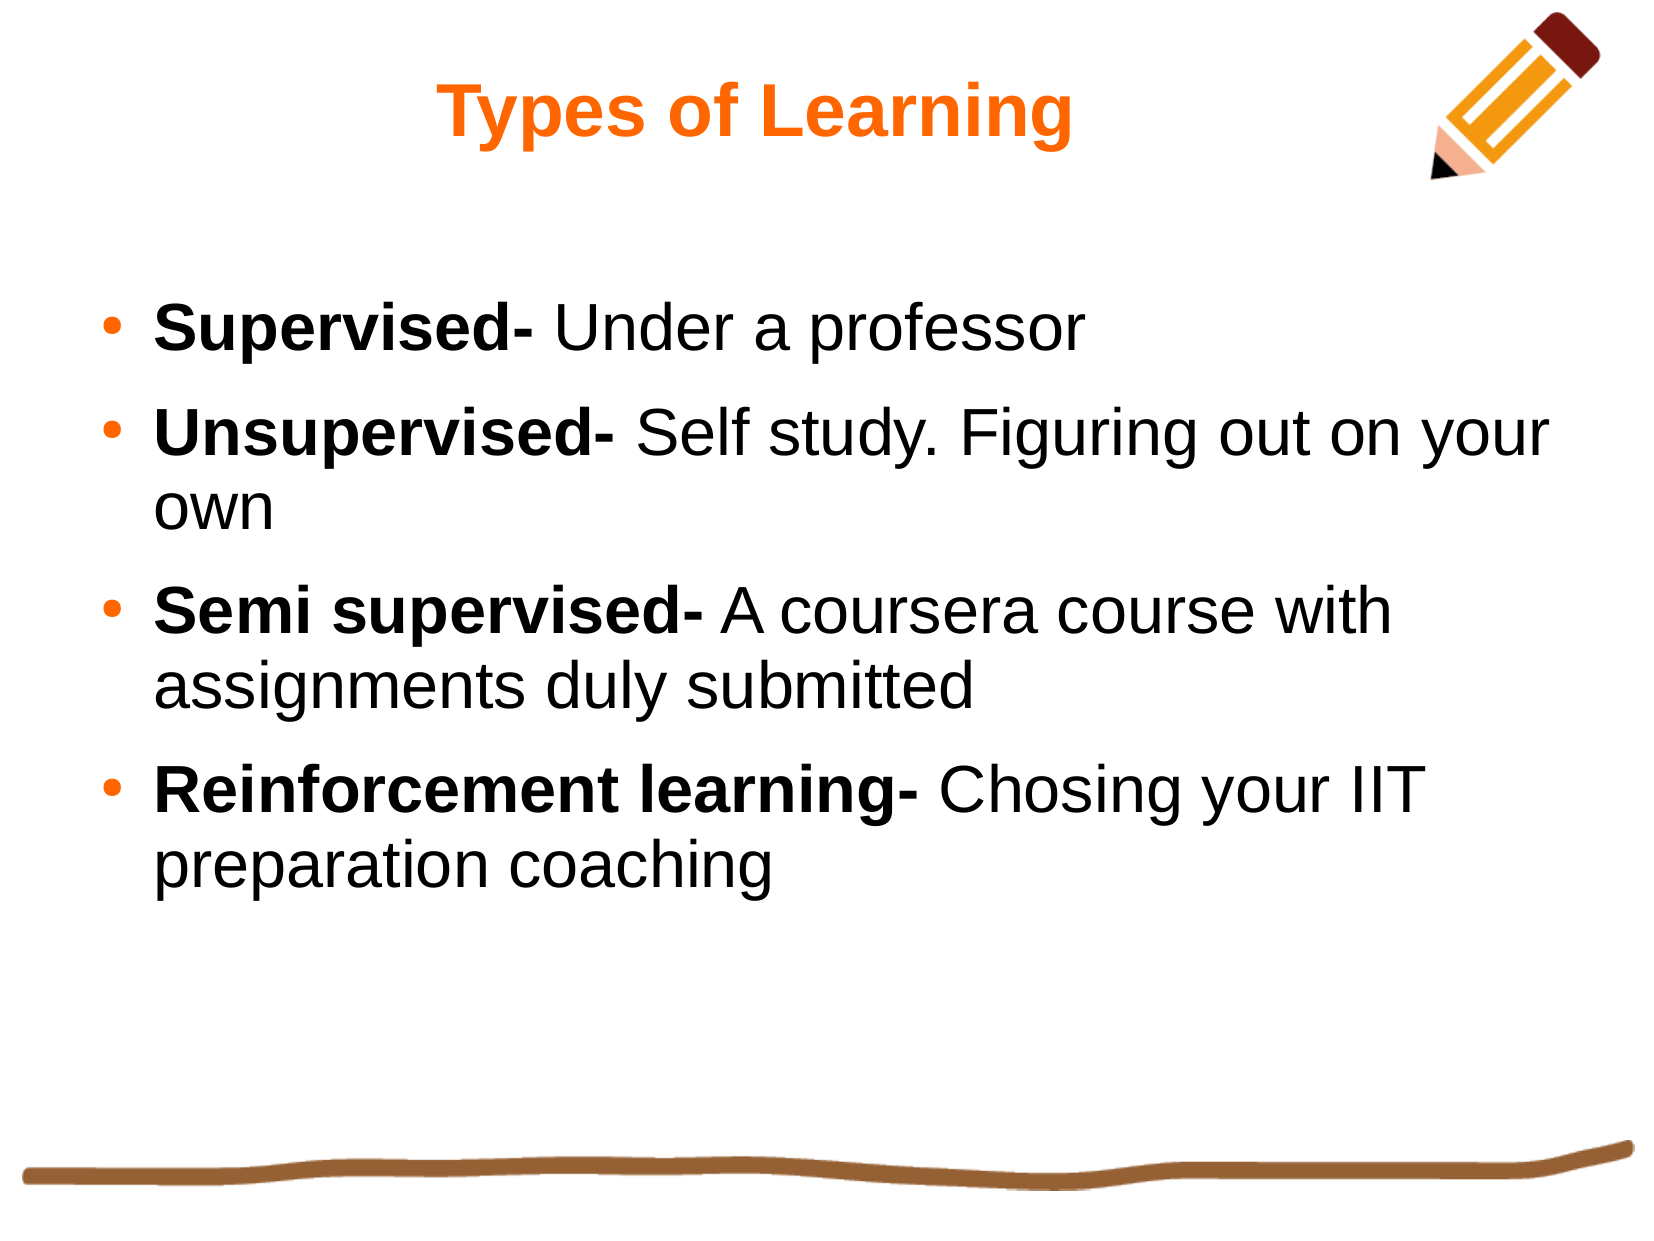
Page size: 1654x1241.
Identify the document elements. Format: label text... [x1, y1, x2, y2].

list Supervised- Under a professor Unsupervised- Self study. Figuring out on your own Semi supervised- A coursera course with assignments duly submitted Reinforcement learning- Chosing your IIT preparation coaching [82, 290, 1571, 1122]
title Types of Learning [82, 49, 1430, 172]
picture [22, 1140, 1635, 1191]
picture [1430, 12, 1601, 181]
